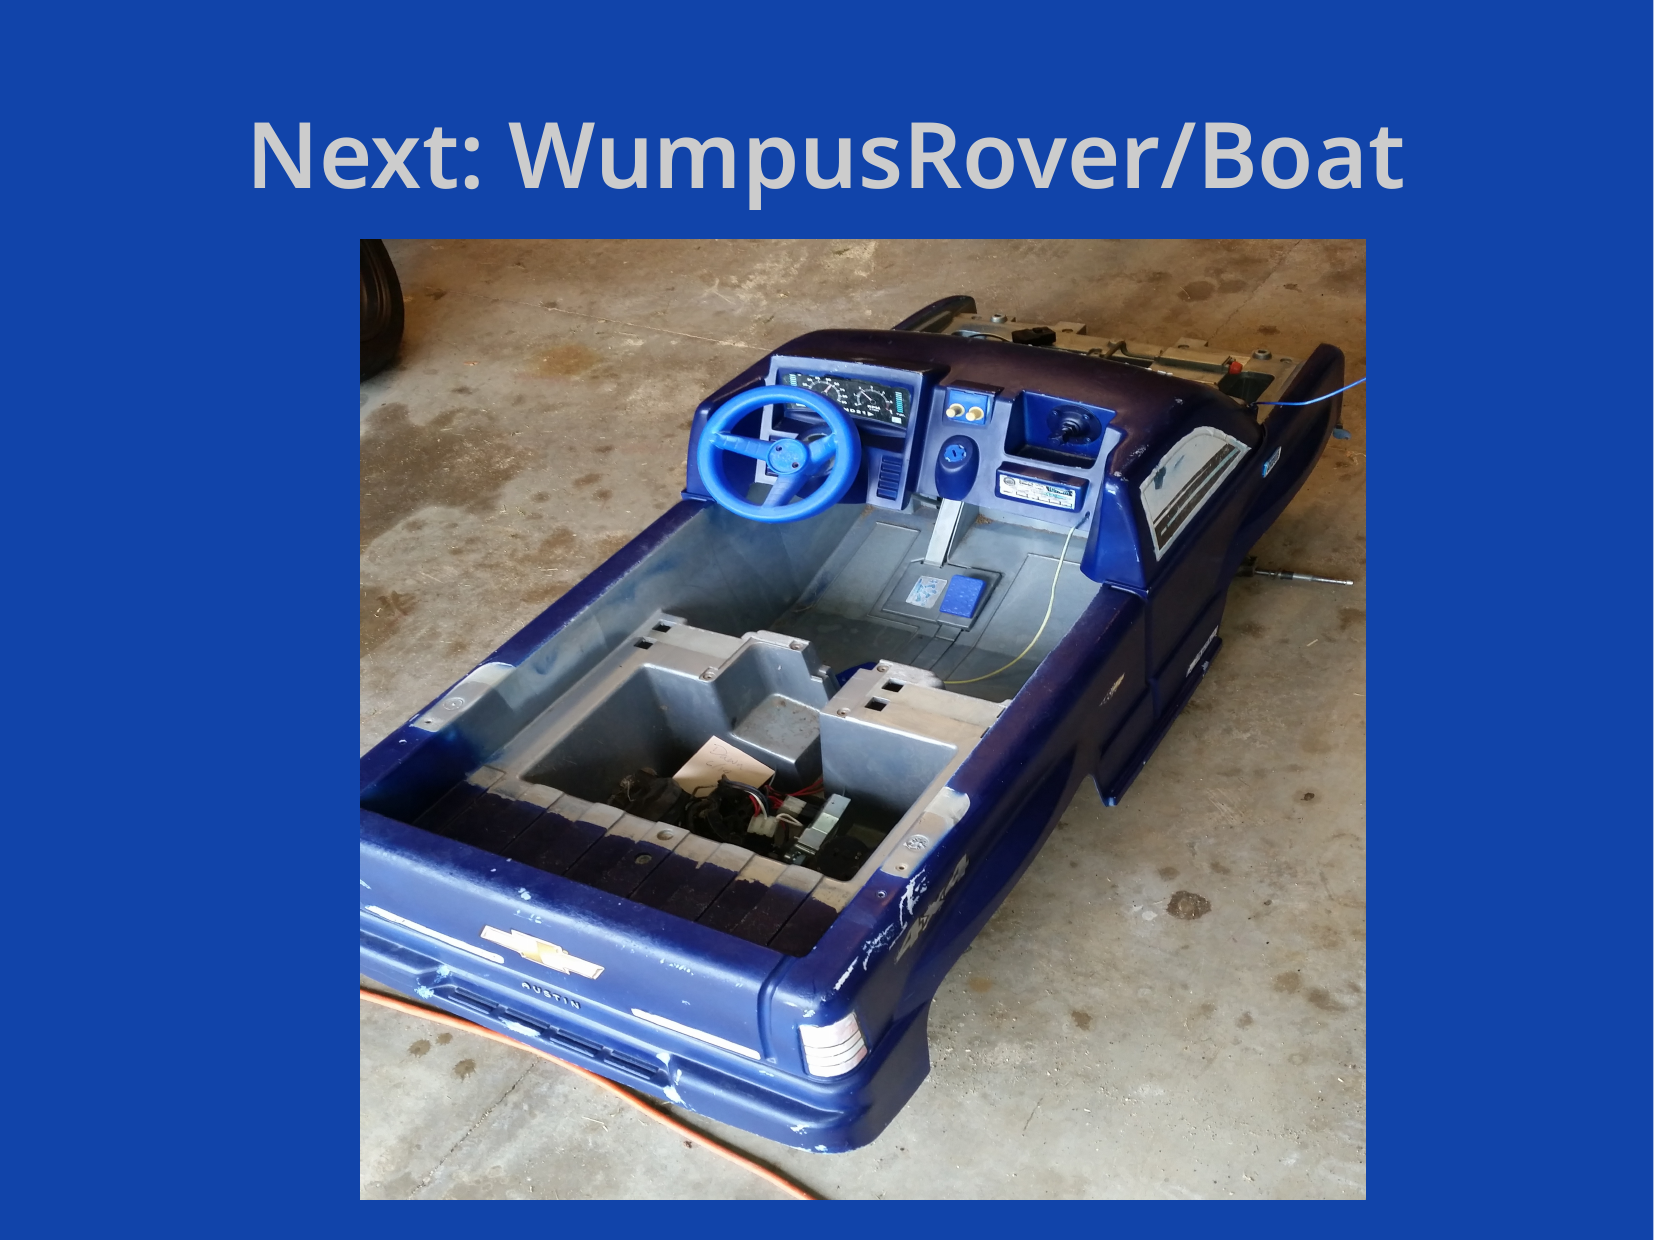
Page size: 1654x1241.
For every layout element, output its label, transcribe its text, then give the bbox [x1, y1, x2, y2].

picture [360, 239, 1366, 1201]
title Next: WumpusRover/Boat [82, 49, 1571, 257]
